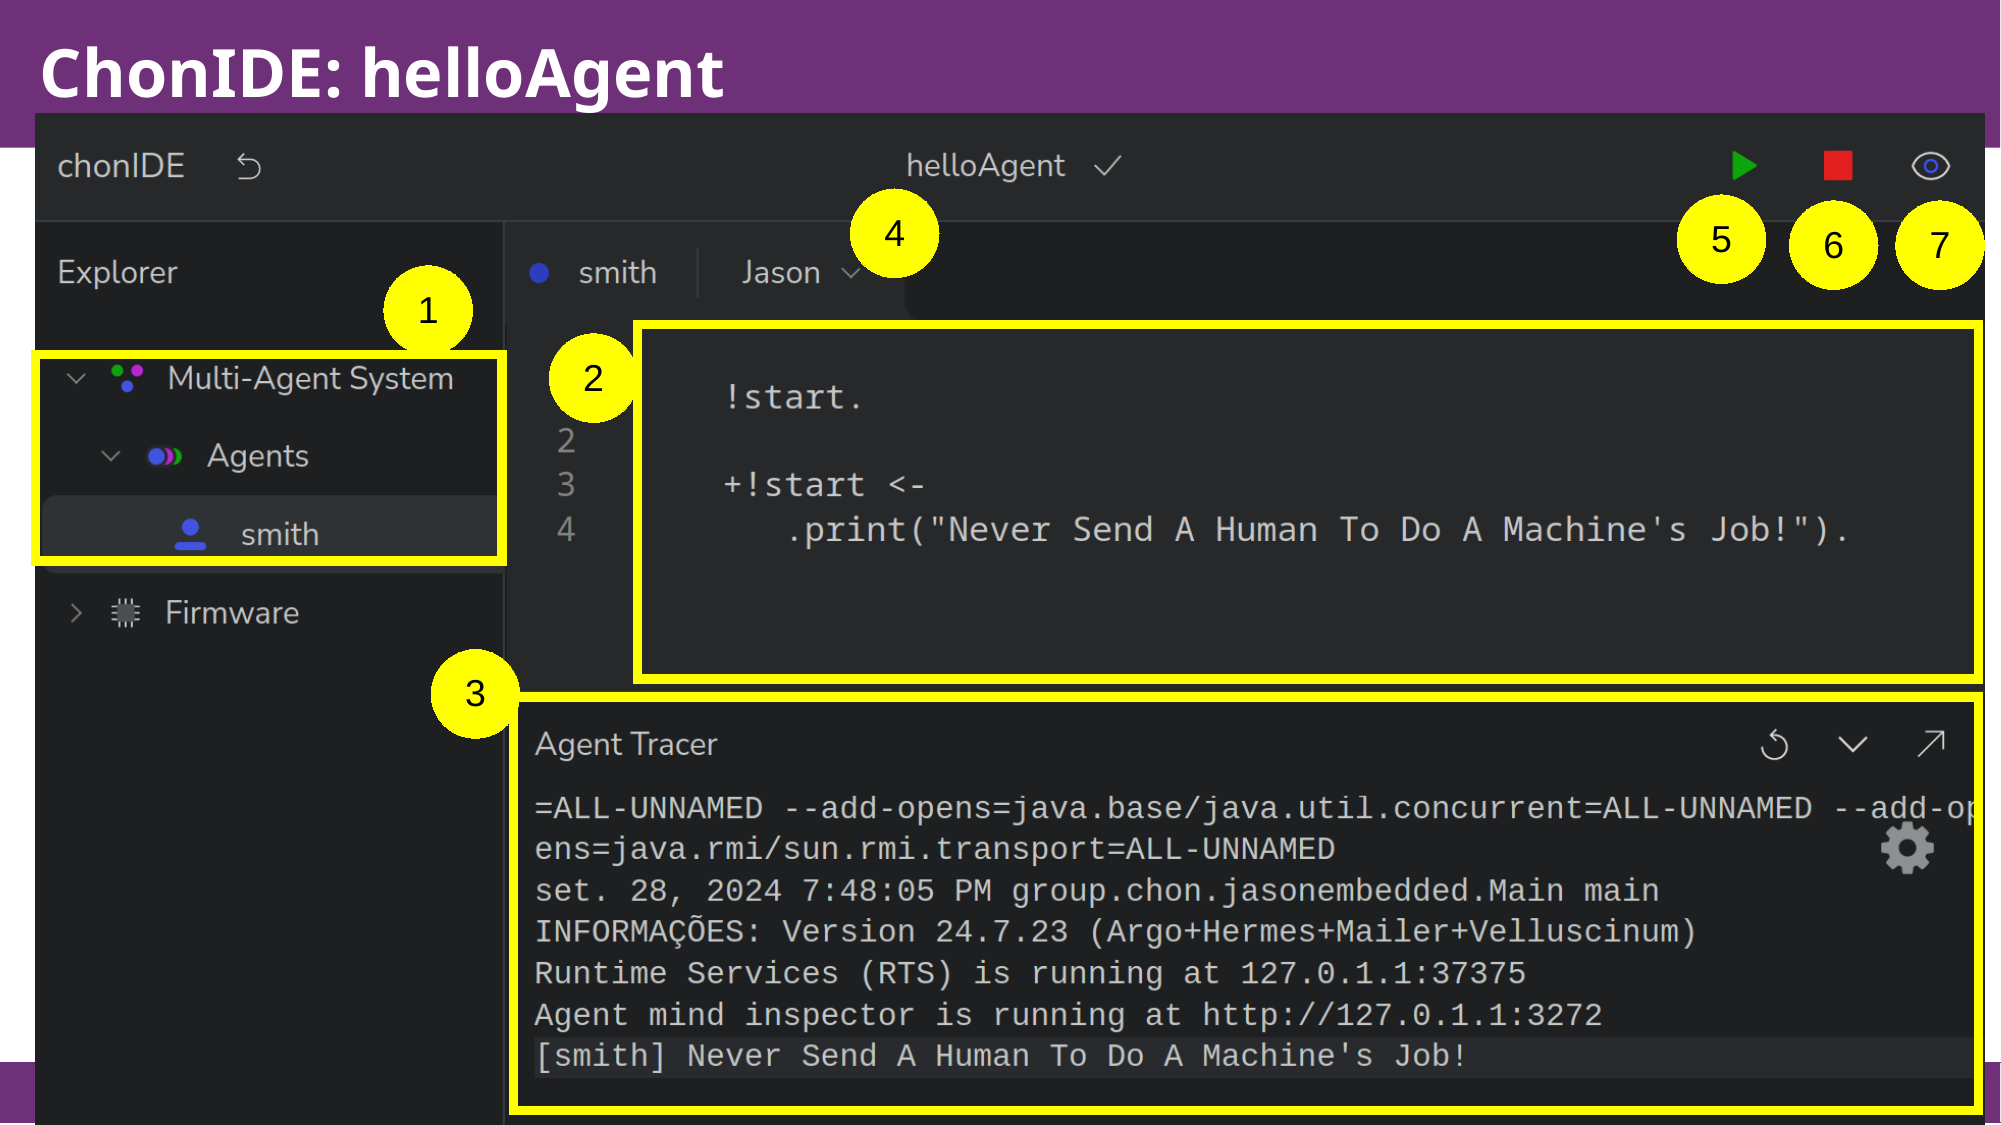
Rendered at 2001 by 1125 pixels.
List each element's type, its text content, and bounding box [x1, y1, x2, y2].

text_box 2 [549, 333, 638, 423]
picture [35, 116, 1985, 1125]
text_box 7 [1895, 200, 1985, 290]
text_box 4 [850, 188, 940, 278]
text_box ChonIDE: helloAgent [25, 23, 1998, 116]
text_box 3 [431, 649, 520, 739]
text_box 6 [1789, 200, 1879, 290]
text_box 1 [383, 265, 473, 355]
picture [40, 359, 497, 556]
text_box 5 [1677, 194, 1766, 284]
